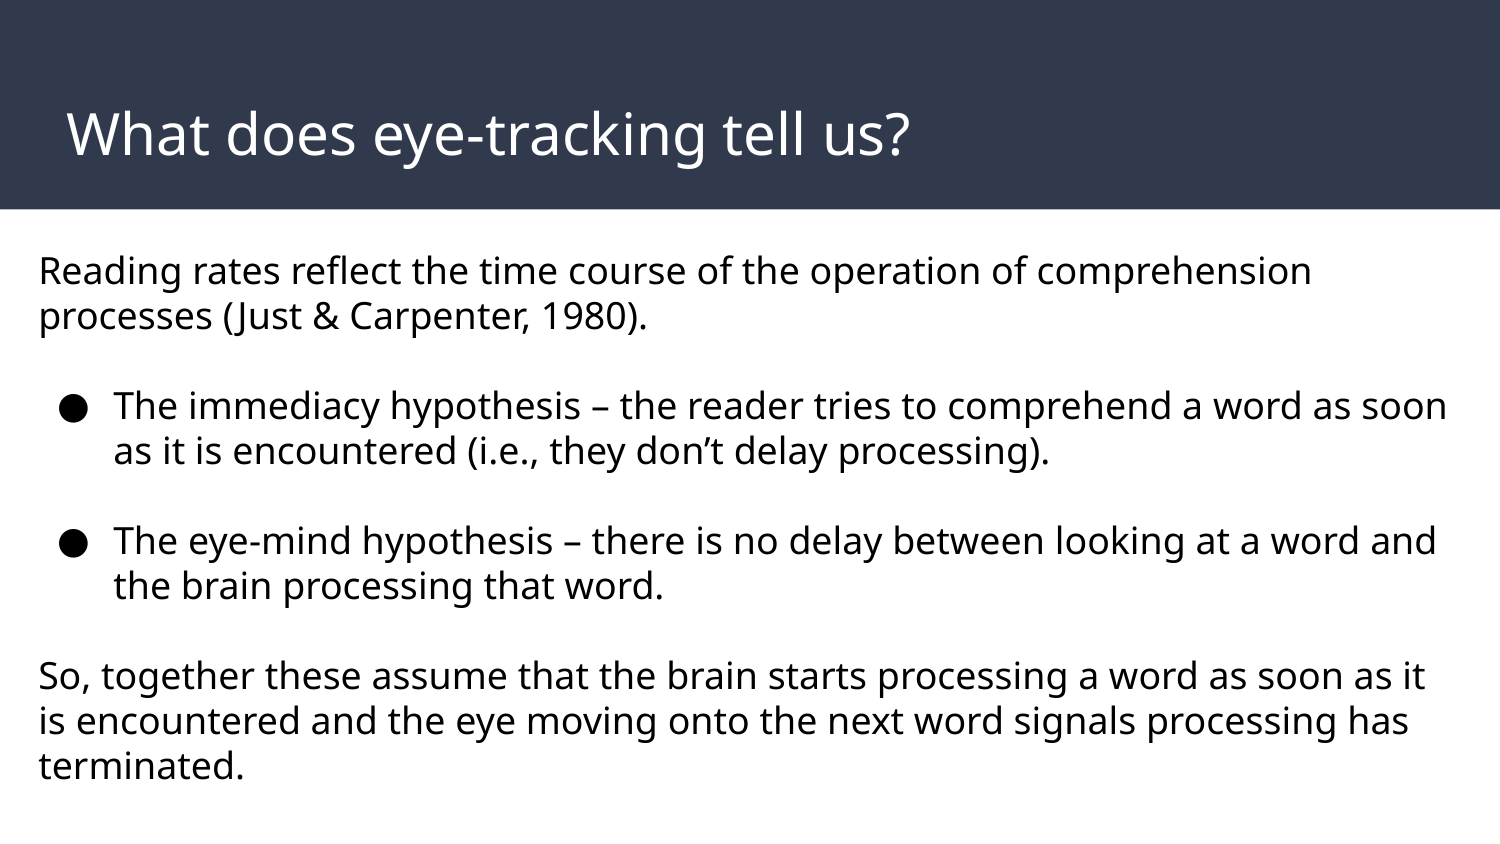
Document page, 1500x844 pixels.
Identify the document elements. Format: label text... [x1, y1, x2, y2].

title What does eye-tracking tell us? [51, 82, 1449, 185]
text_box Reading rates reflect the time course of the operation of comprehension processes (Just & Carpenter, 1980). The immediacy hypothesis – the reader tries to comprehend a word as soon as it is encountered (i.e., they don’t delay processing). The eye-mind hypothesis – there is no delay between looking at a word and the brain processing that word. So, together these assume that the brain starts processing a word as soon as it is encountered and the eye moving onto the next word signals processing has terminated. [23, 232, 1475, 824]
